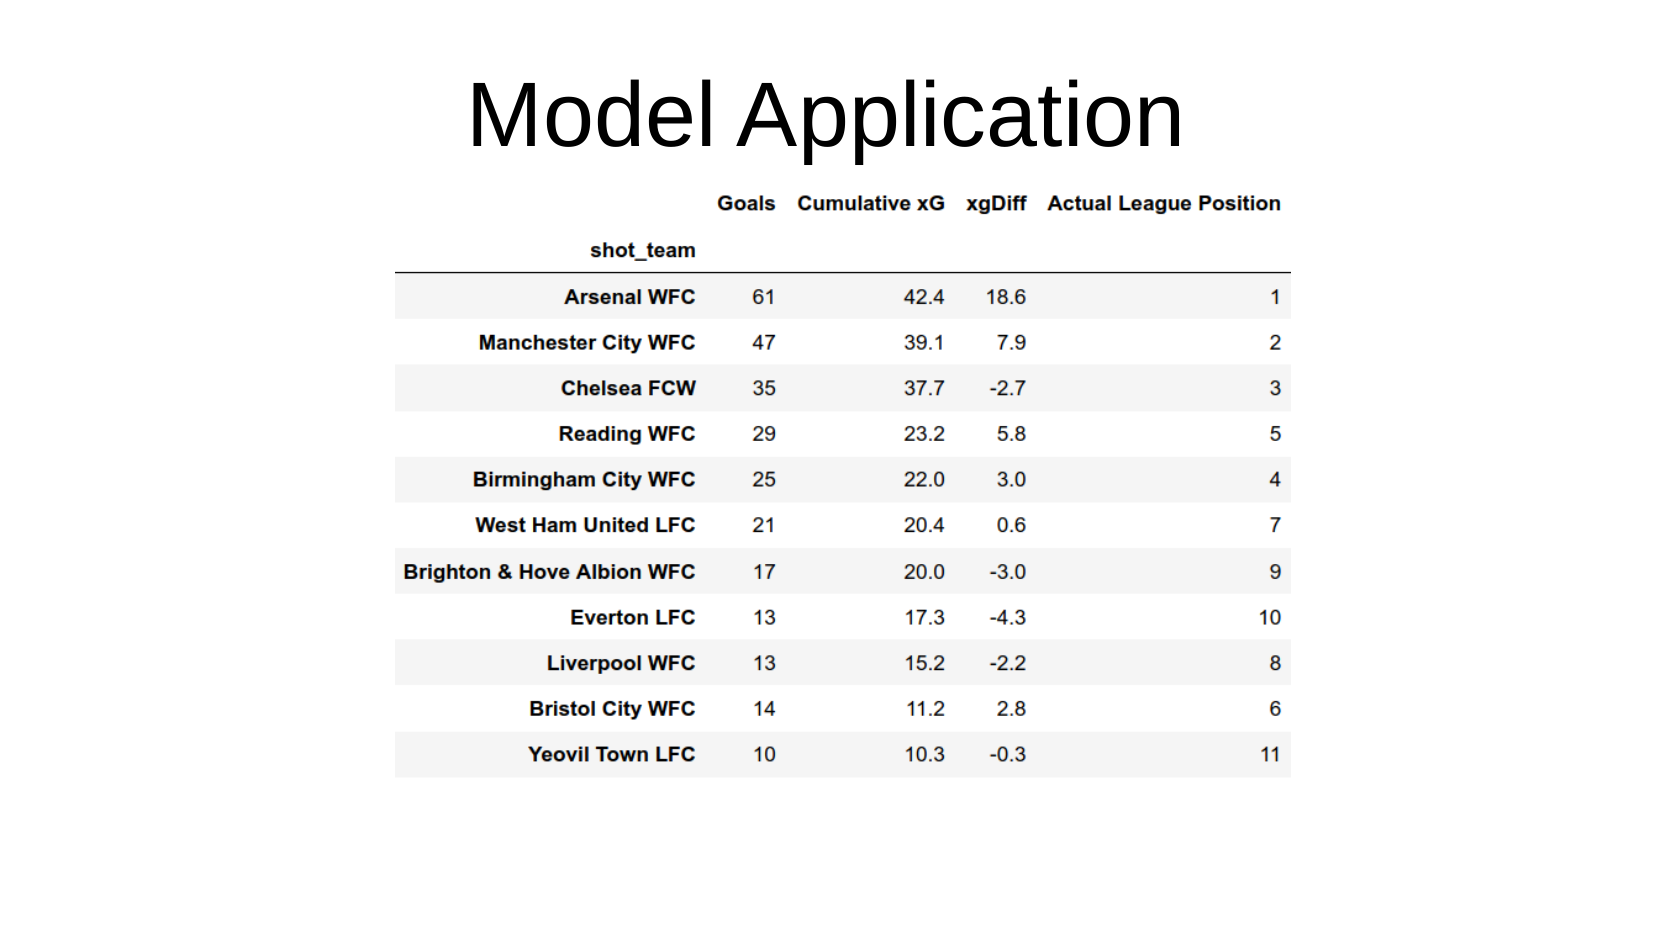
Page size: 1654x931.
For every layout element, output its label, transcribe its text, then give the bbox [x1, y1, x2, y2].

title Model Application [82, 37, 1571, 193]
picture [395, 187, 1291, 781]
